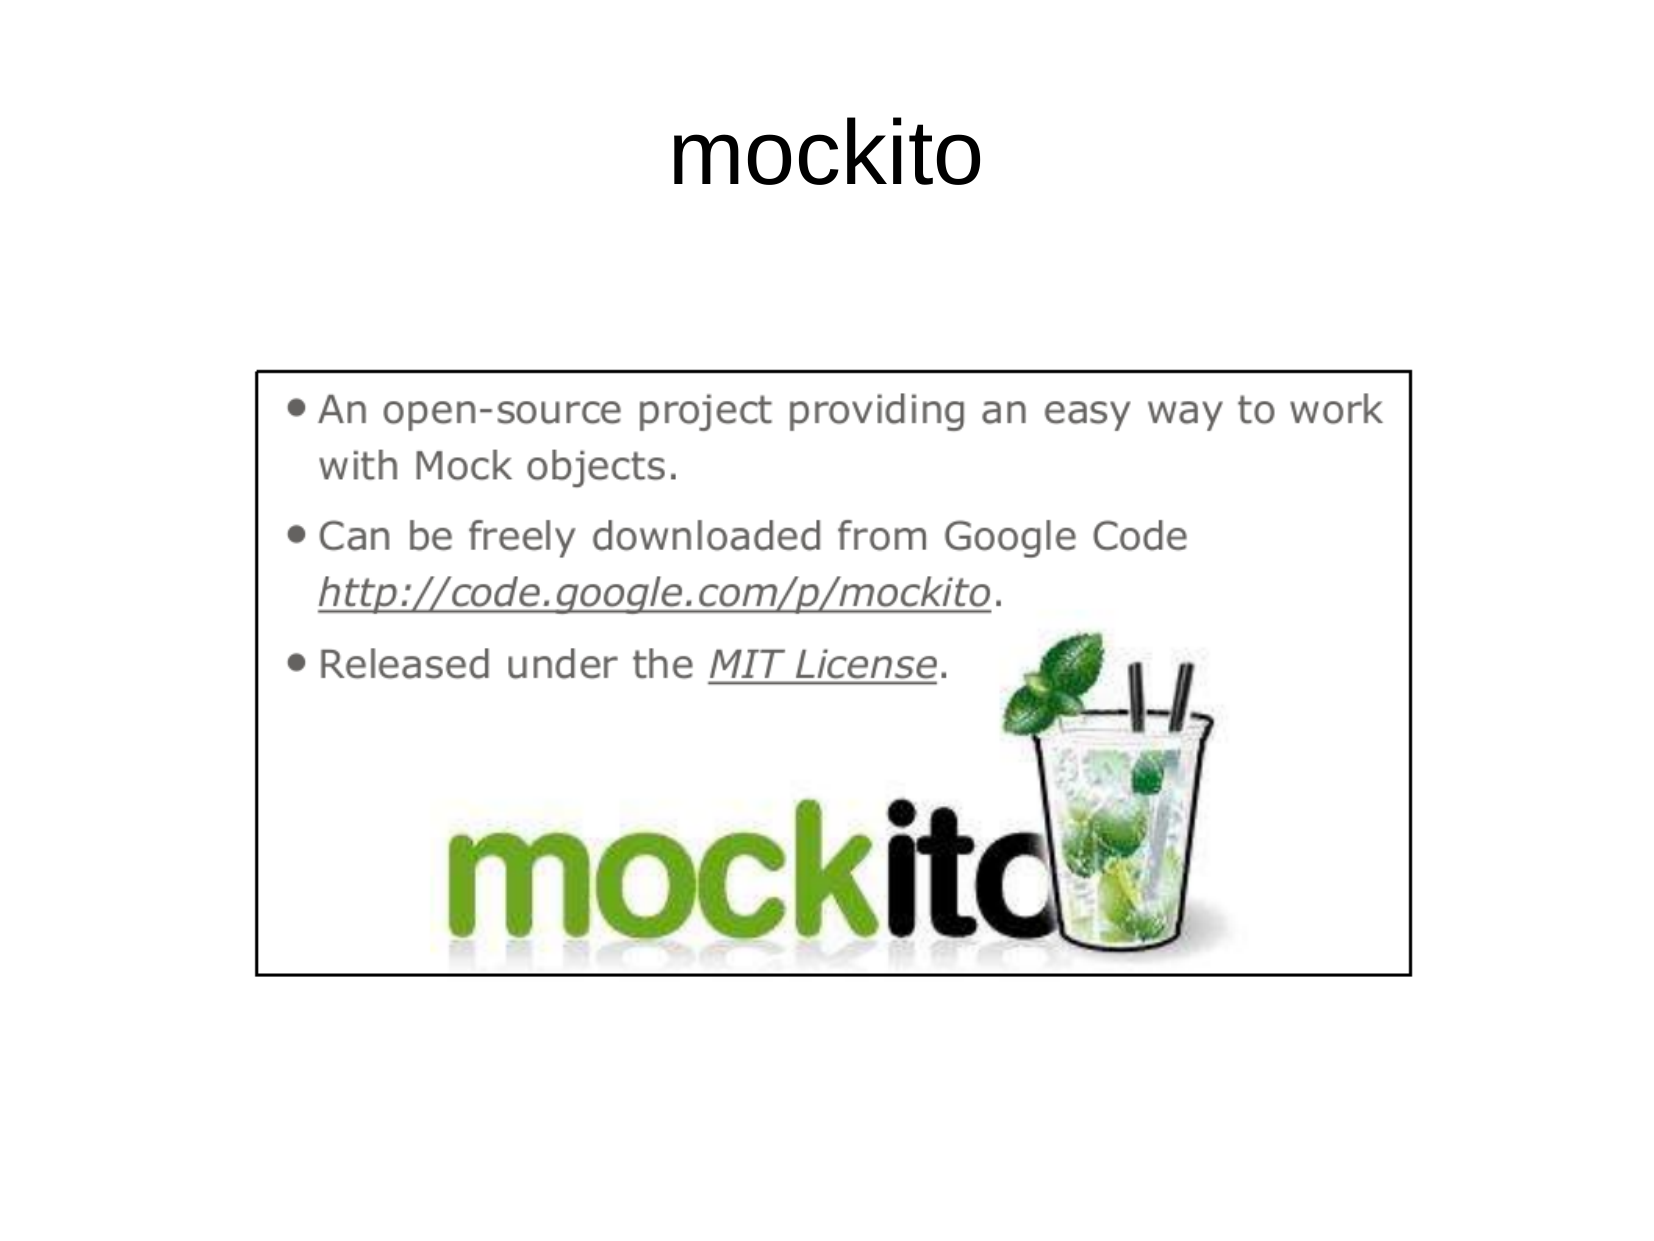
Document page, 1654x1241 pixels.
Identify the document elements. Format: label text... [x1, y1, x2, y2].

picture [246, 353, 1428, 992]
title mockito [82, 49, 1571, 257]
